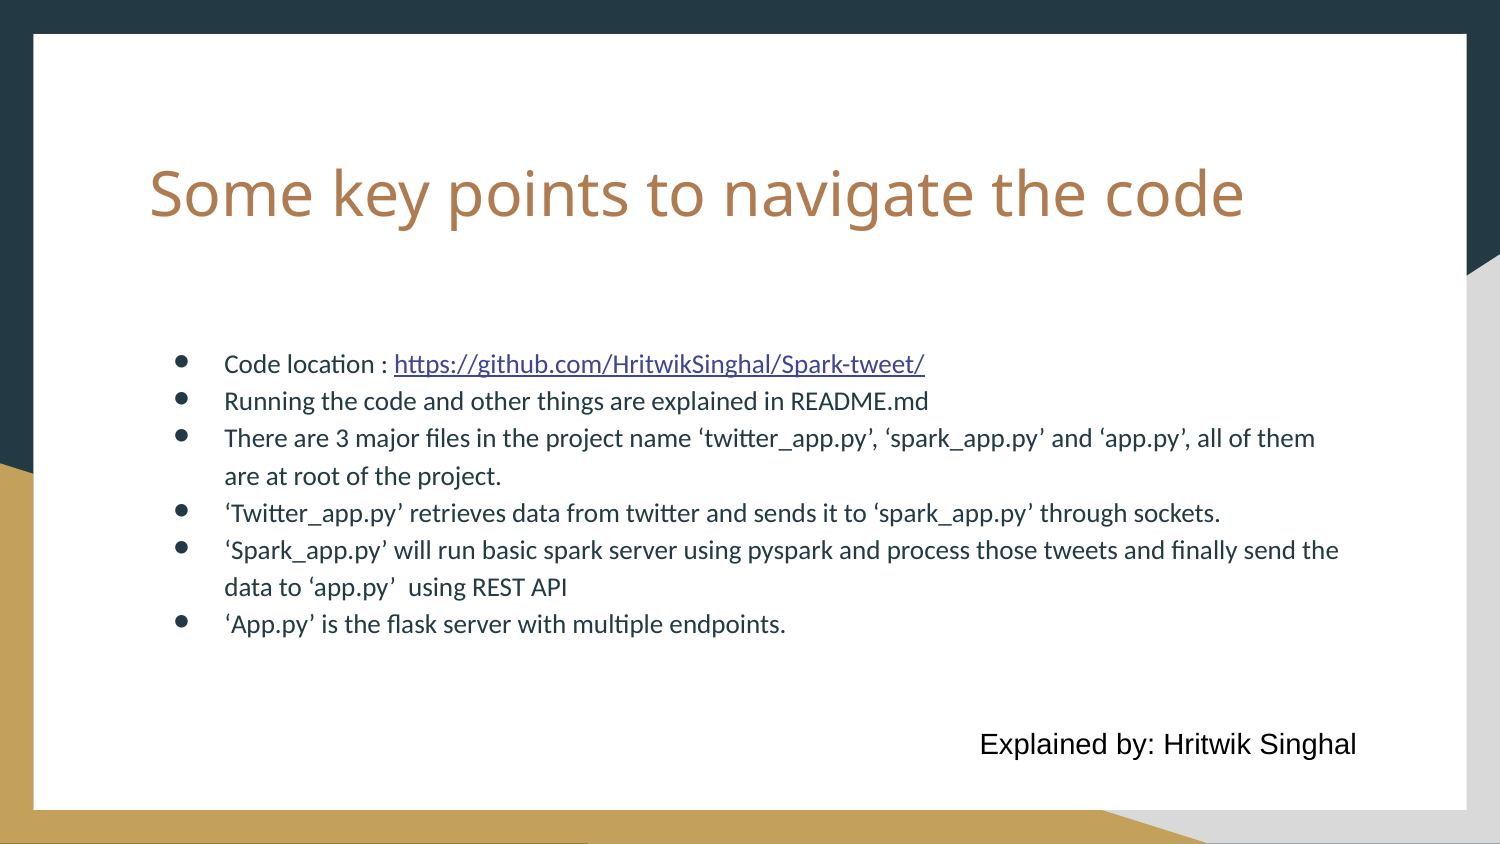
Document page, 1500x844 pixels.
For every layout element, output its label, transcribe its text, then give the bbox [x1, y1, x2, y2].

list Code location : https://github.com/HritwikSinghal/Spark-tweet/ Running the code and other things are explained in README.md There are 3 major files in the project name ‘twitter_app.py’, ‘spark_app.py’ and ‘app.py’, all of them are at root of the project. ‘Twitter_app.py’ retrieves data from twitter and sends it to ‘spark_app.py’ through sockets. ‘Spark_app.py’ will run basic spark server using pyspark and process those tweets and finally send the data to ‘app.py’ using REST API ‘App.py’ is the flask server with multiple endpoints. [134, 326, 1366, 729]
title Some key points to navigate the code [134, 138, 1366, 296]
text_box Explained by: Hritwik Singhal [964, 710, 1457, 776]
